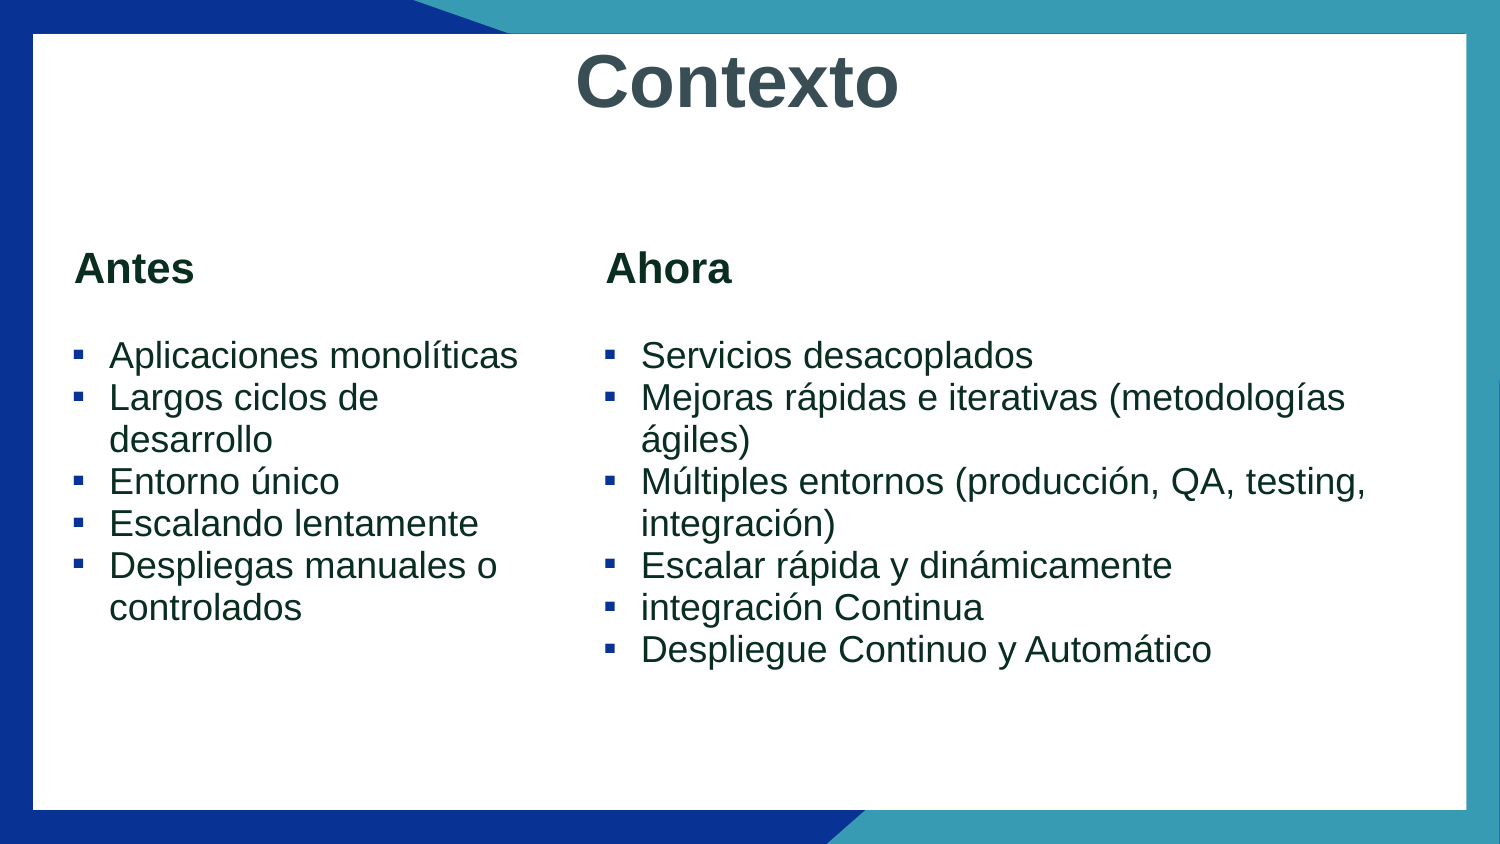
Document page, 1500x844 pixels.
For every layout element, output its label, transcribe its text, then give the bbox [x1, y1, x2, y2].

text_box Antes Aplicaciones monolíticas Largos ciclos de desarrollo Entorno único Escalando lentamente Despliegas manuales o controlados [59, 236, 562, 739]
text_box Contexto [29, 31, 1447, 131]
text_box Ahora Servicios desacoplados Mejoras rápidas e iterativas (metodologías ágiles) Múltiples entornos (producción, QA, testing, integración) Escalar rápida y dinámicamente integración Continua Despliegue Continuo y Automático [590, 236, 1418, 678]
